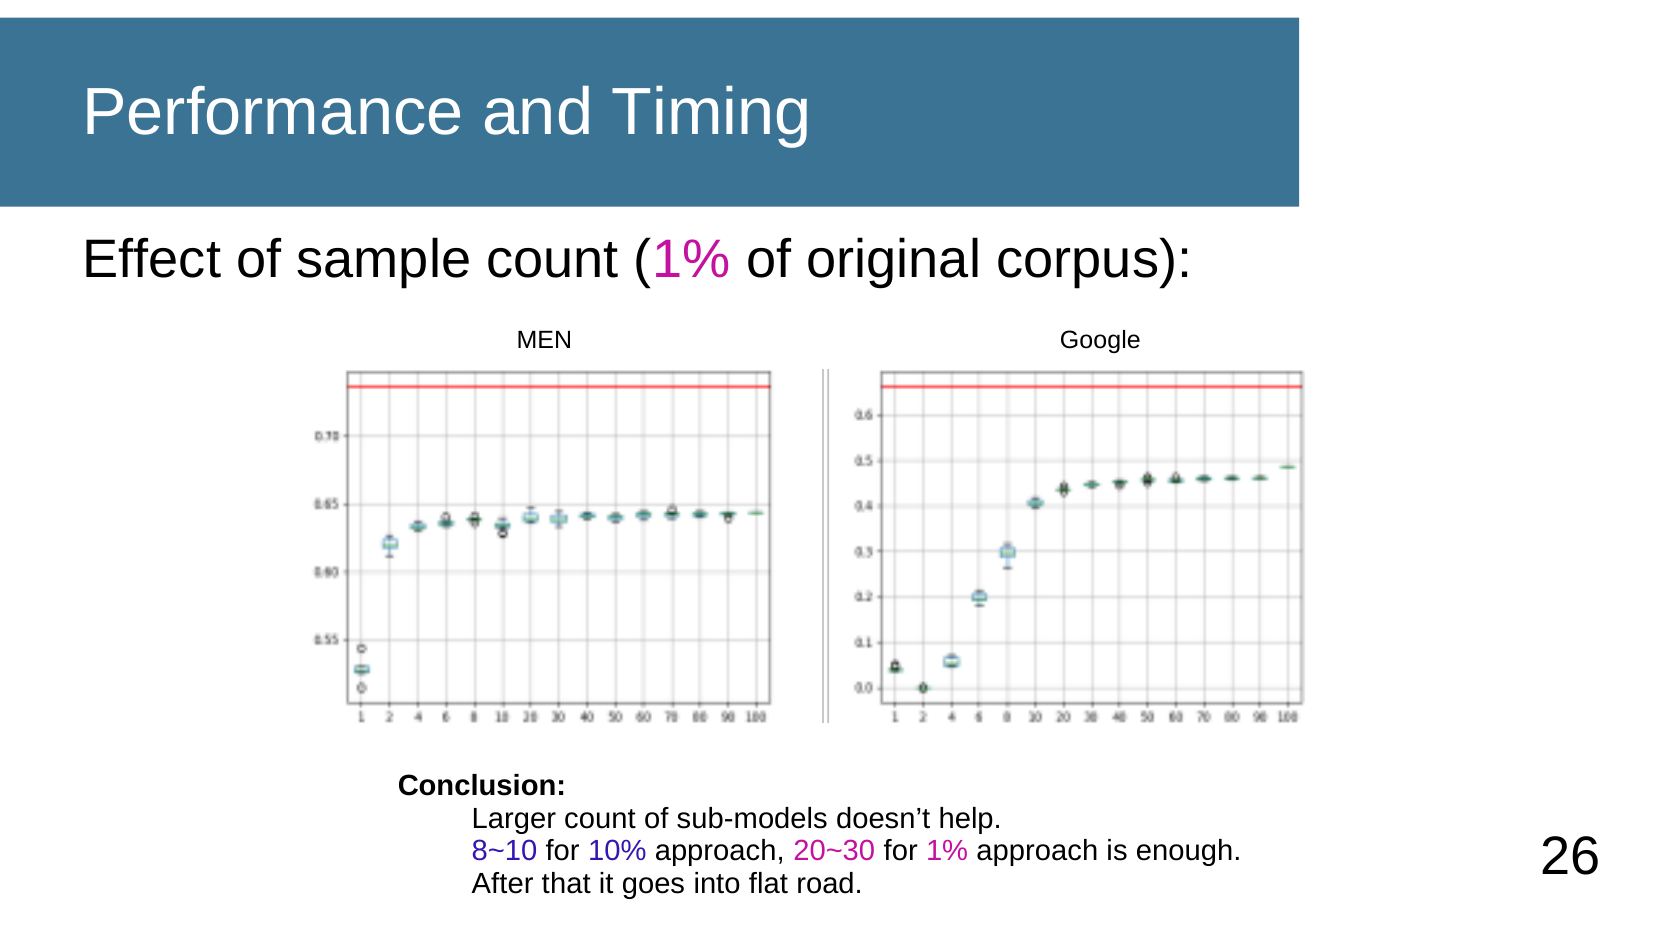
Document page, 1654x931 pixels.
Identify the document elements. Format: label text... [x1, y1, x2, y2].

text_box Google [1045, 318, 1156, 364]
picture [295, 369, 1306, 723]
title Performance and Timing [82, 35, 1234, 189]
text_box Conclusion: Larger count of sub-models doesn’t help. 8~10 for 10% approach, 20~30 for 1% approach is enough. After that it goes into flat road. [383, 762, 1314, 917]
list Effect of sample count (1% of original corpus): [82, 224, 1571, 764]
text_box MEN [501, 318, 588, 364]
